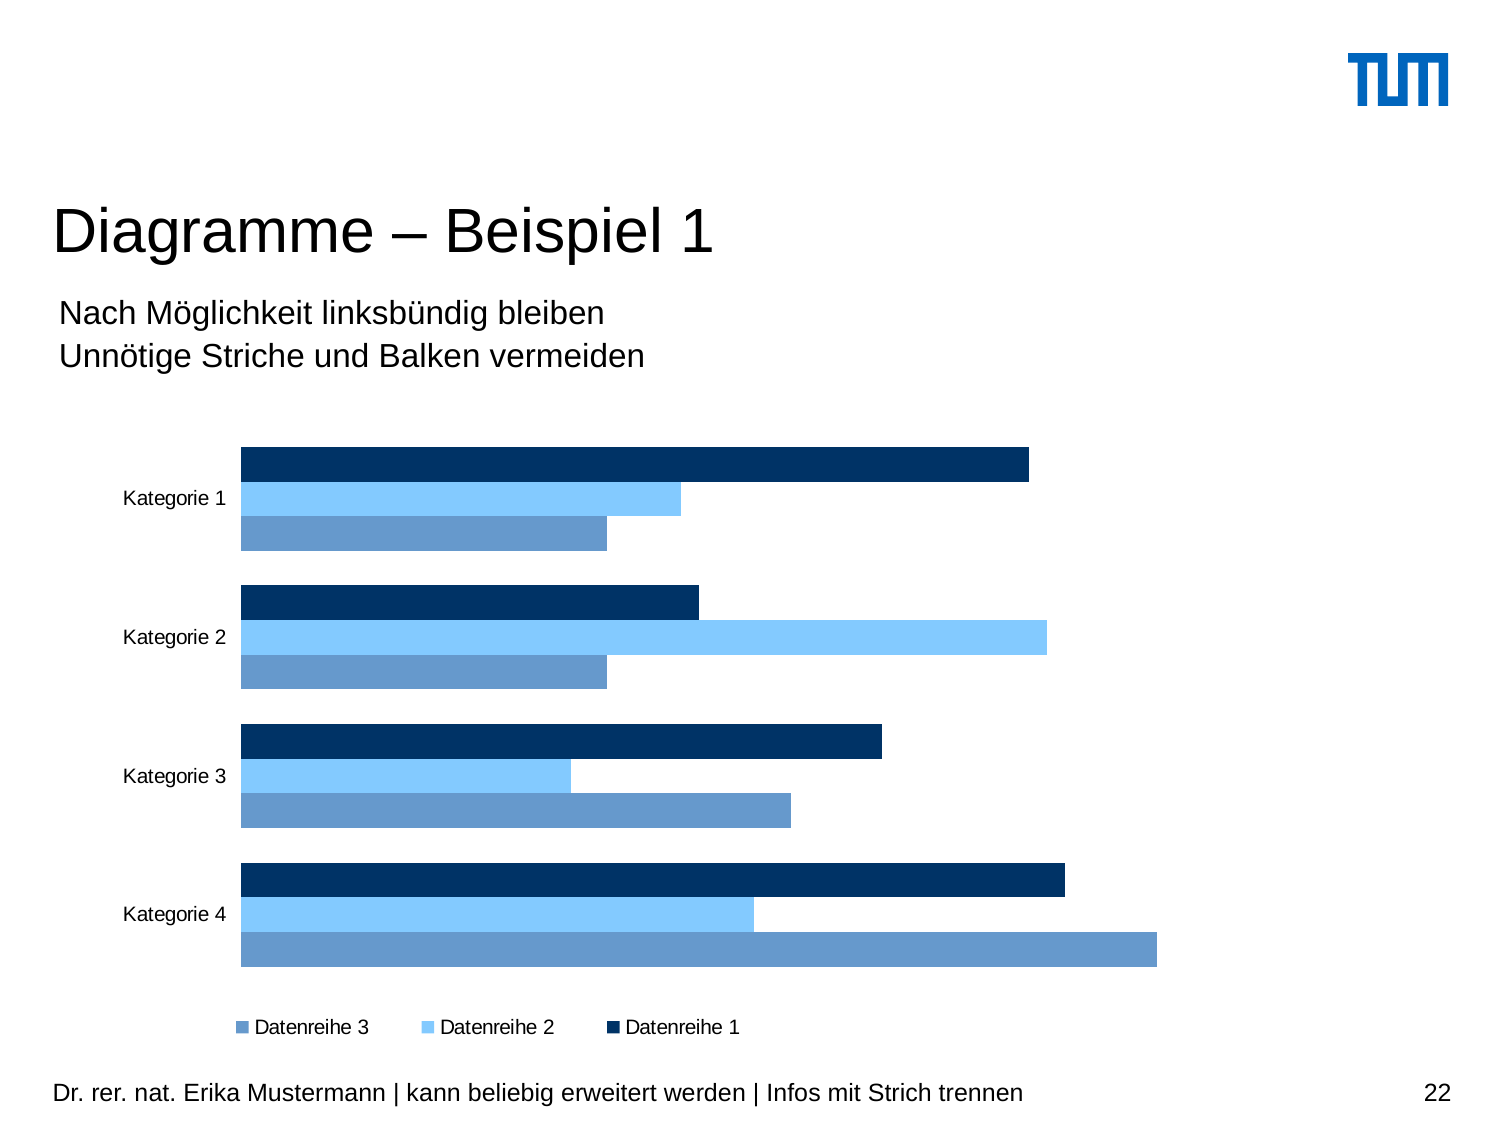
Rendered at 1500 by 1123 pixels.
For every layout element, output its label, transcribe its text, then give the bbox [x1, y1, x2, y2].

chart [59, 366, 1459, 1063]
title Diagramme – Beispiel 1 [52, 195, 1453, 266]
list Nach Möglichkeit linksbündig bleiben Unnötige Striche und Balken vermeiden [59, 289, 1459, 366]
